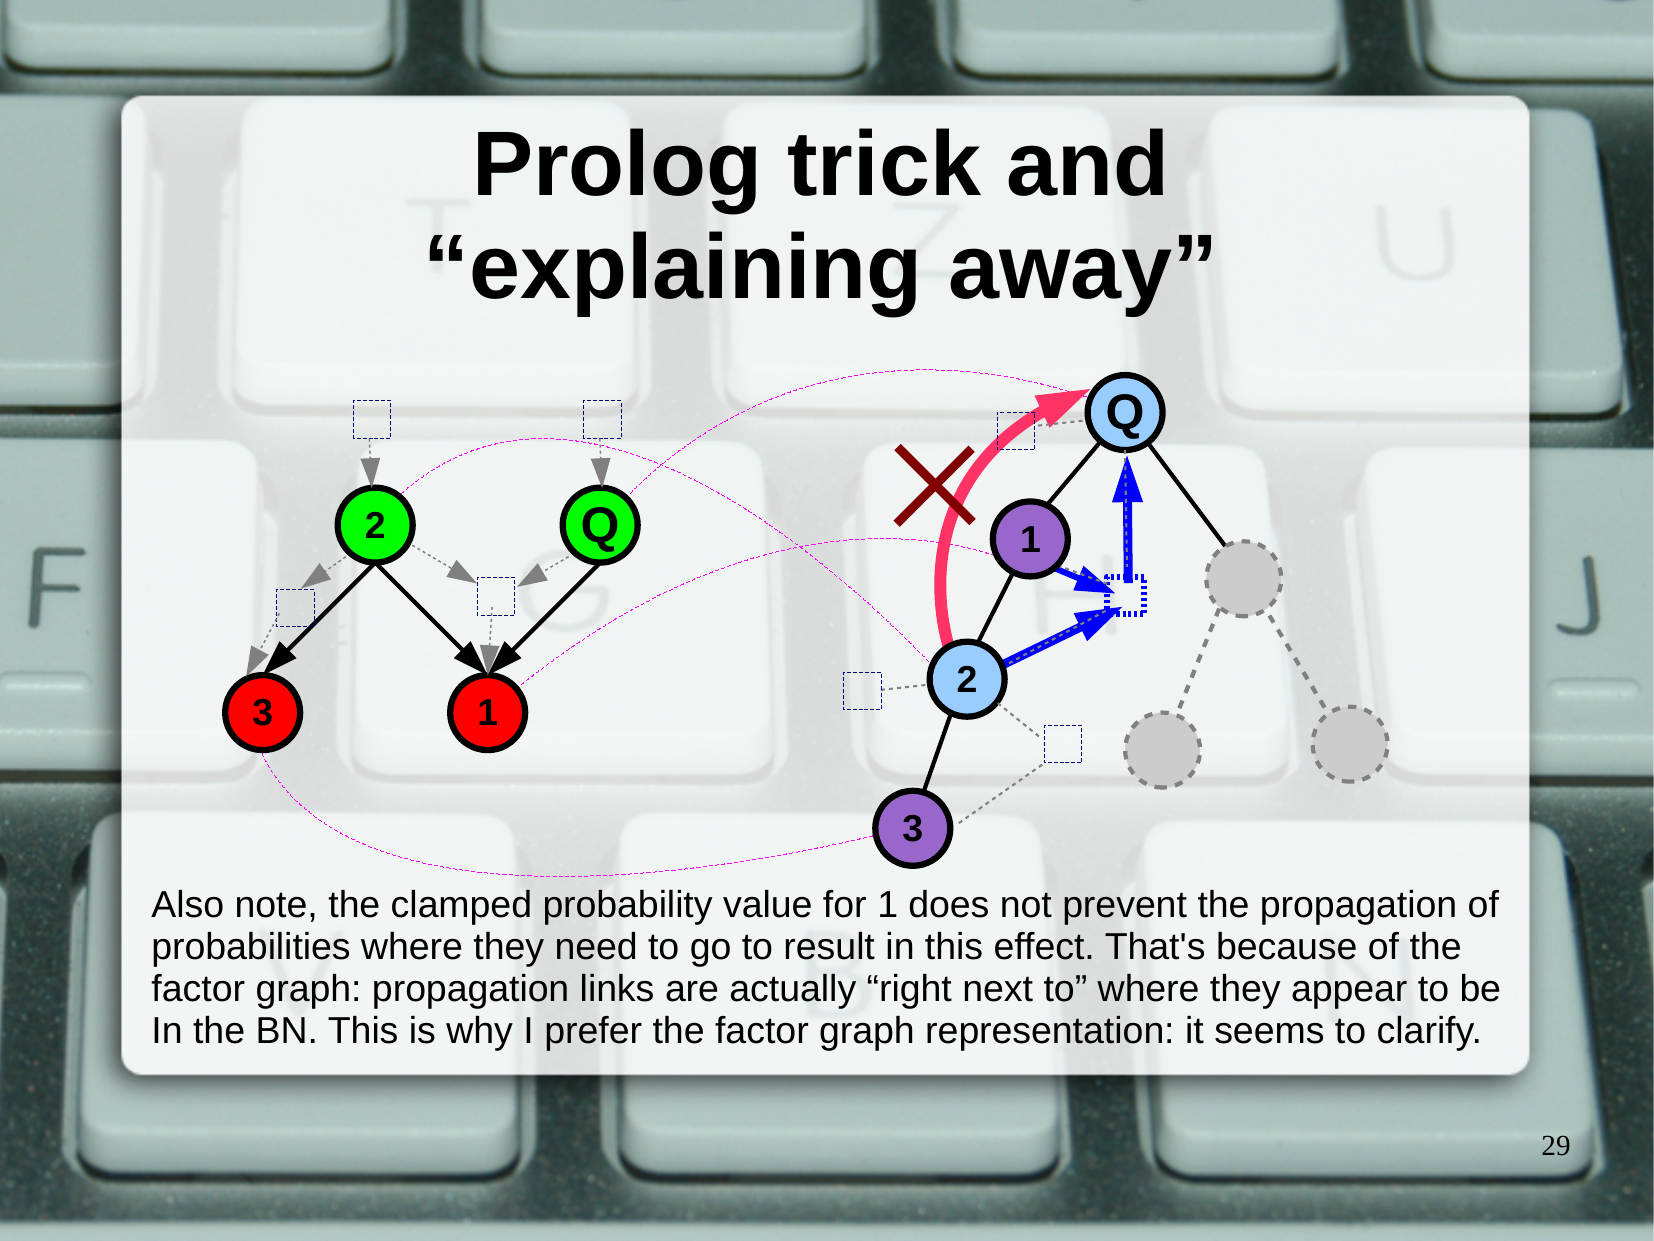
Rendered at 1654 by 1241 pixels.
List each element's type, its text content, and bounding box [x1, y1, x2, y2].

text_box 2 [929, 641, 1005, 717]
text_box [1125, 712, 1201, 788]
text_box 2 [337, 487, 413, 563]
text_box [1206, 541, 1282, 617]
text_box 1 [450, 675, 526, 751]
text_box [1312, 706, 1388, 782]
picture [0, 0, 1654, 1241]
text_box 3 [875, 790, 951, 866]
text_box 1 [992, 501, 1068, 577]
title Prolog trick and “explaining away” [371, 112, 1272, 318]
text_box Also note, the clamped probability value for 1 does not prevent the propagation of probabilities where they need to go to result in this effect. That's because of the factor graph: propagation links are actually “right next to” where they appear to be In the BN. This is why I prefer the factor graph representation: it seems to clarify. [136, 876, 1515, 1060]
text_box 3 [225, 675, 301, 751]
text_box Q [1087, 375, 1163, 450]
text_box Q [562, 487, 638, 563]
